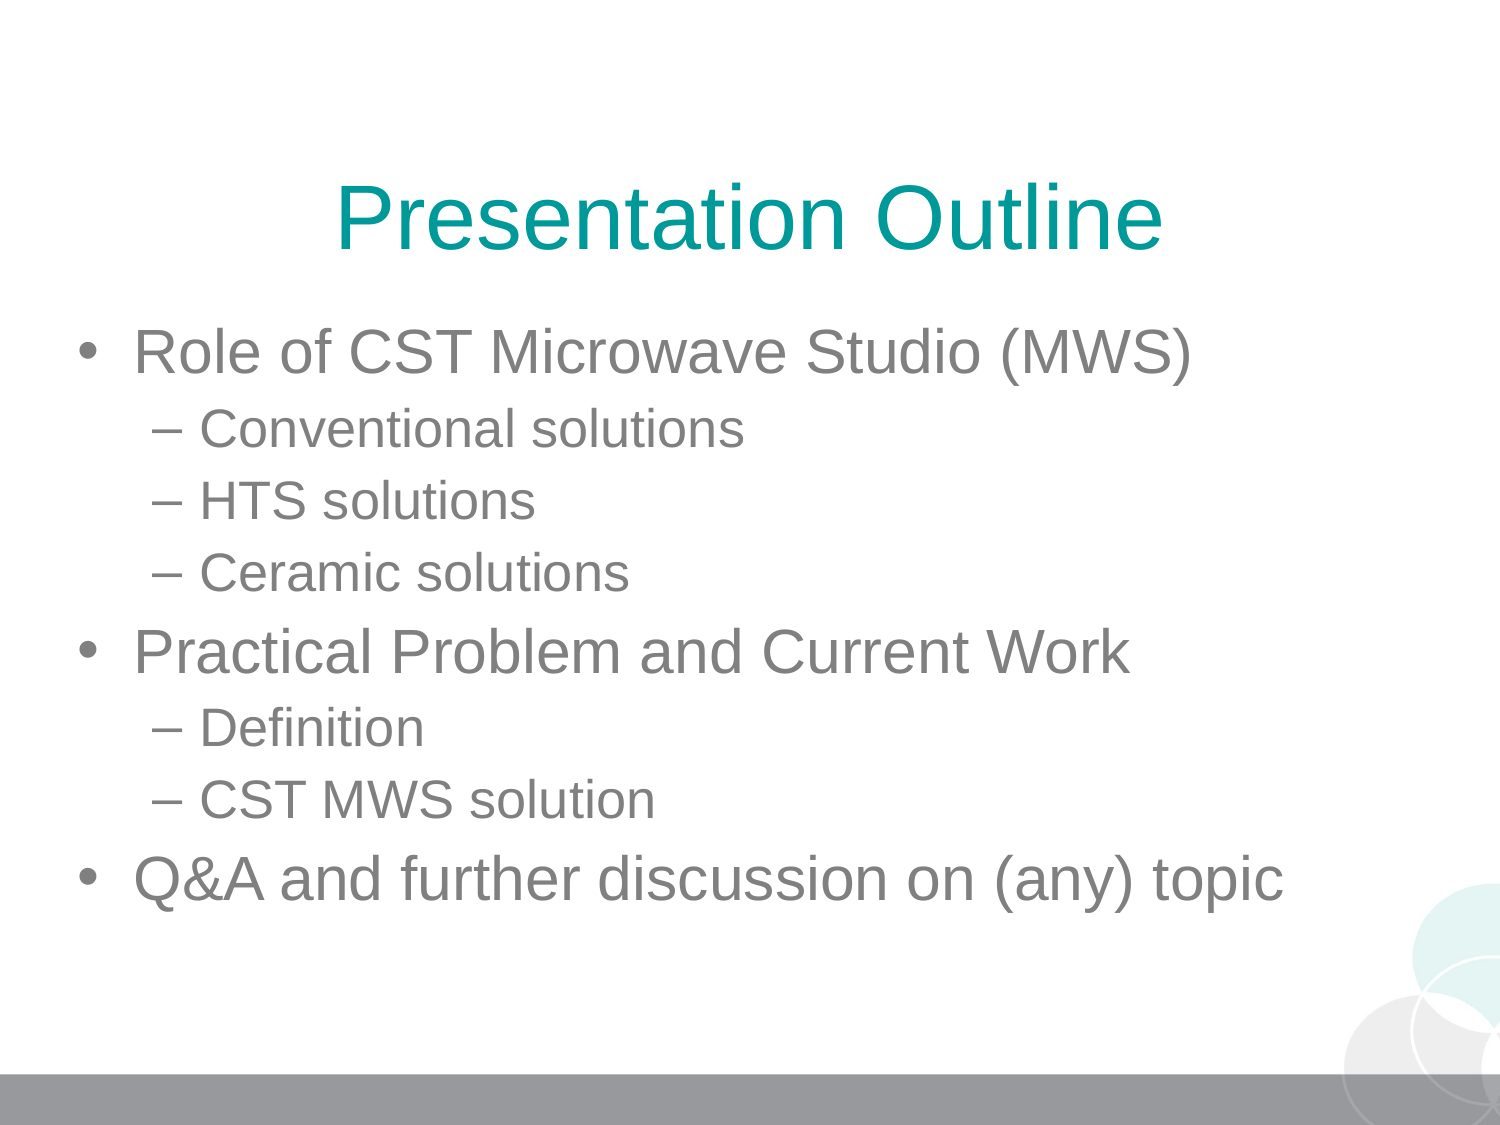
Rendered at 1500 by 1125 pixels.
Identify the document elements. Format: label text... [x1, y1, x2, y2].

title Presentation Outline [62, 137, 1438, 288]
picture [0, 879, 1500, 1125]
list Role of CST Microwave Studio (MWS) Conventional solutions HTS solutions Ceramic solutions Practical Problem and Current Work Definition CST MWS solution Q&A and further discussion on (any) topic [62, 312, 1438, 1038]
